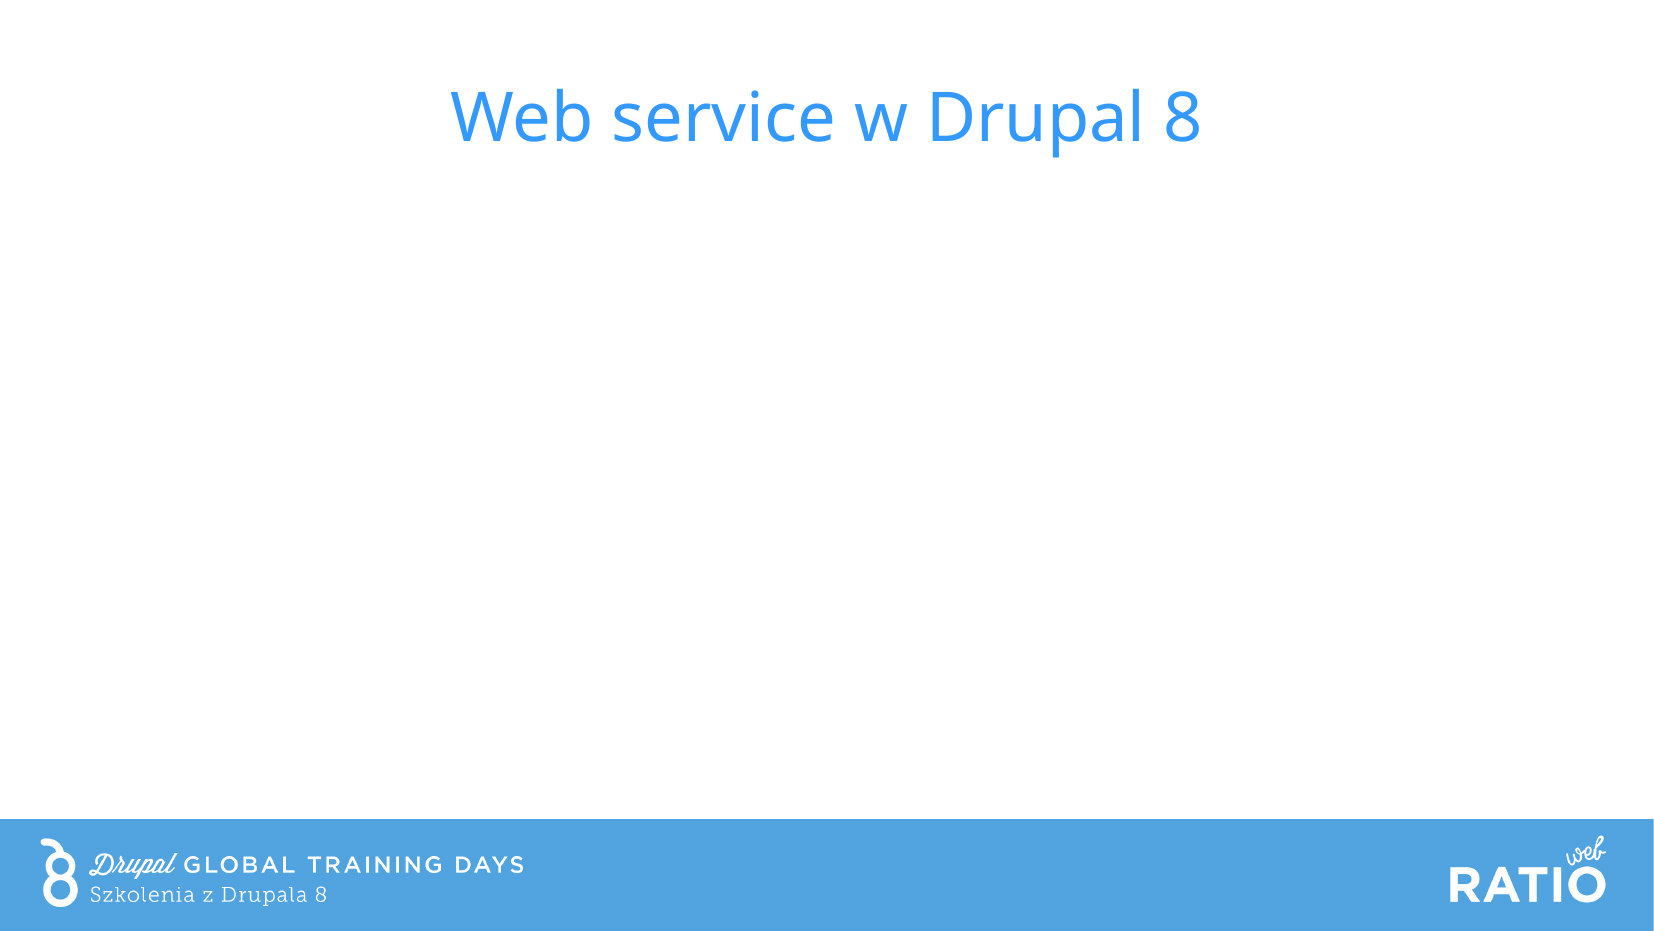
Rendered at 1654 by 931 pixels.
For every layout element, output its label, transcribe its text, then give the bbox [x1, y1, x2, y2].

picture [0, 0, 1654, 931]
title Web service w Drupal 8 [82, 37, 1571, 193]
